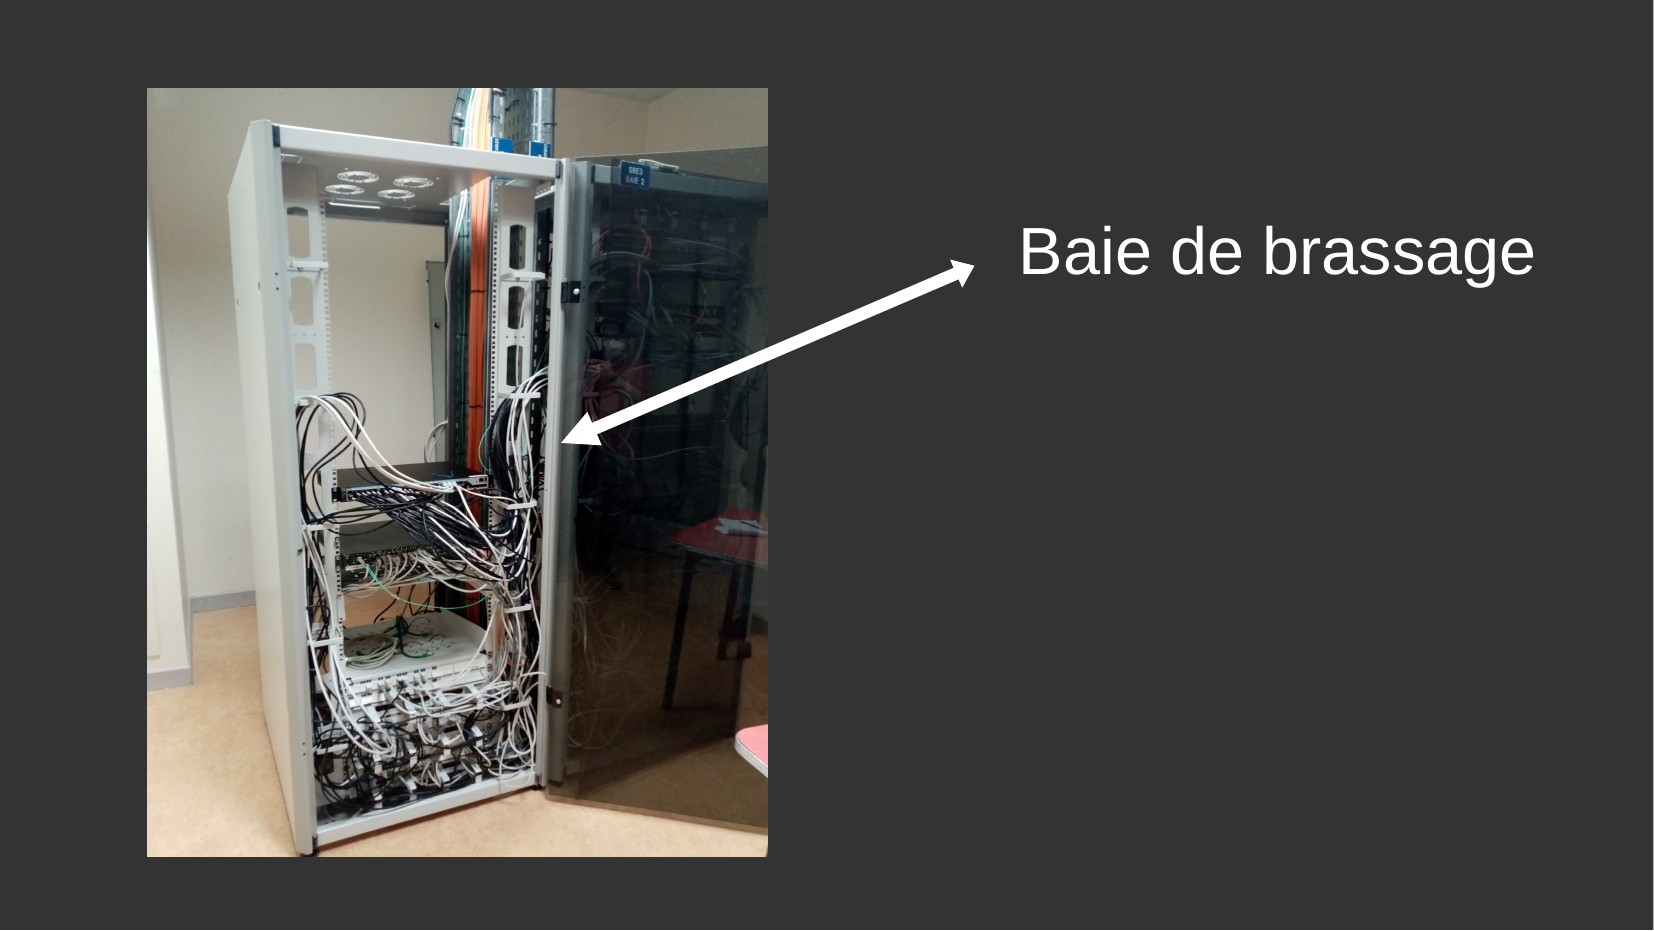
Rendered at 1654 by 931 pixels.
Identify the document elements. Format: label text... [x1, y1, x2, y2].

picture [147, 88, 768, 857]
text_box Baie de brassage [1003, 206, 1565, 296]
